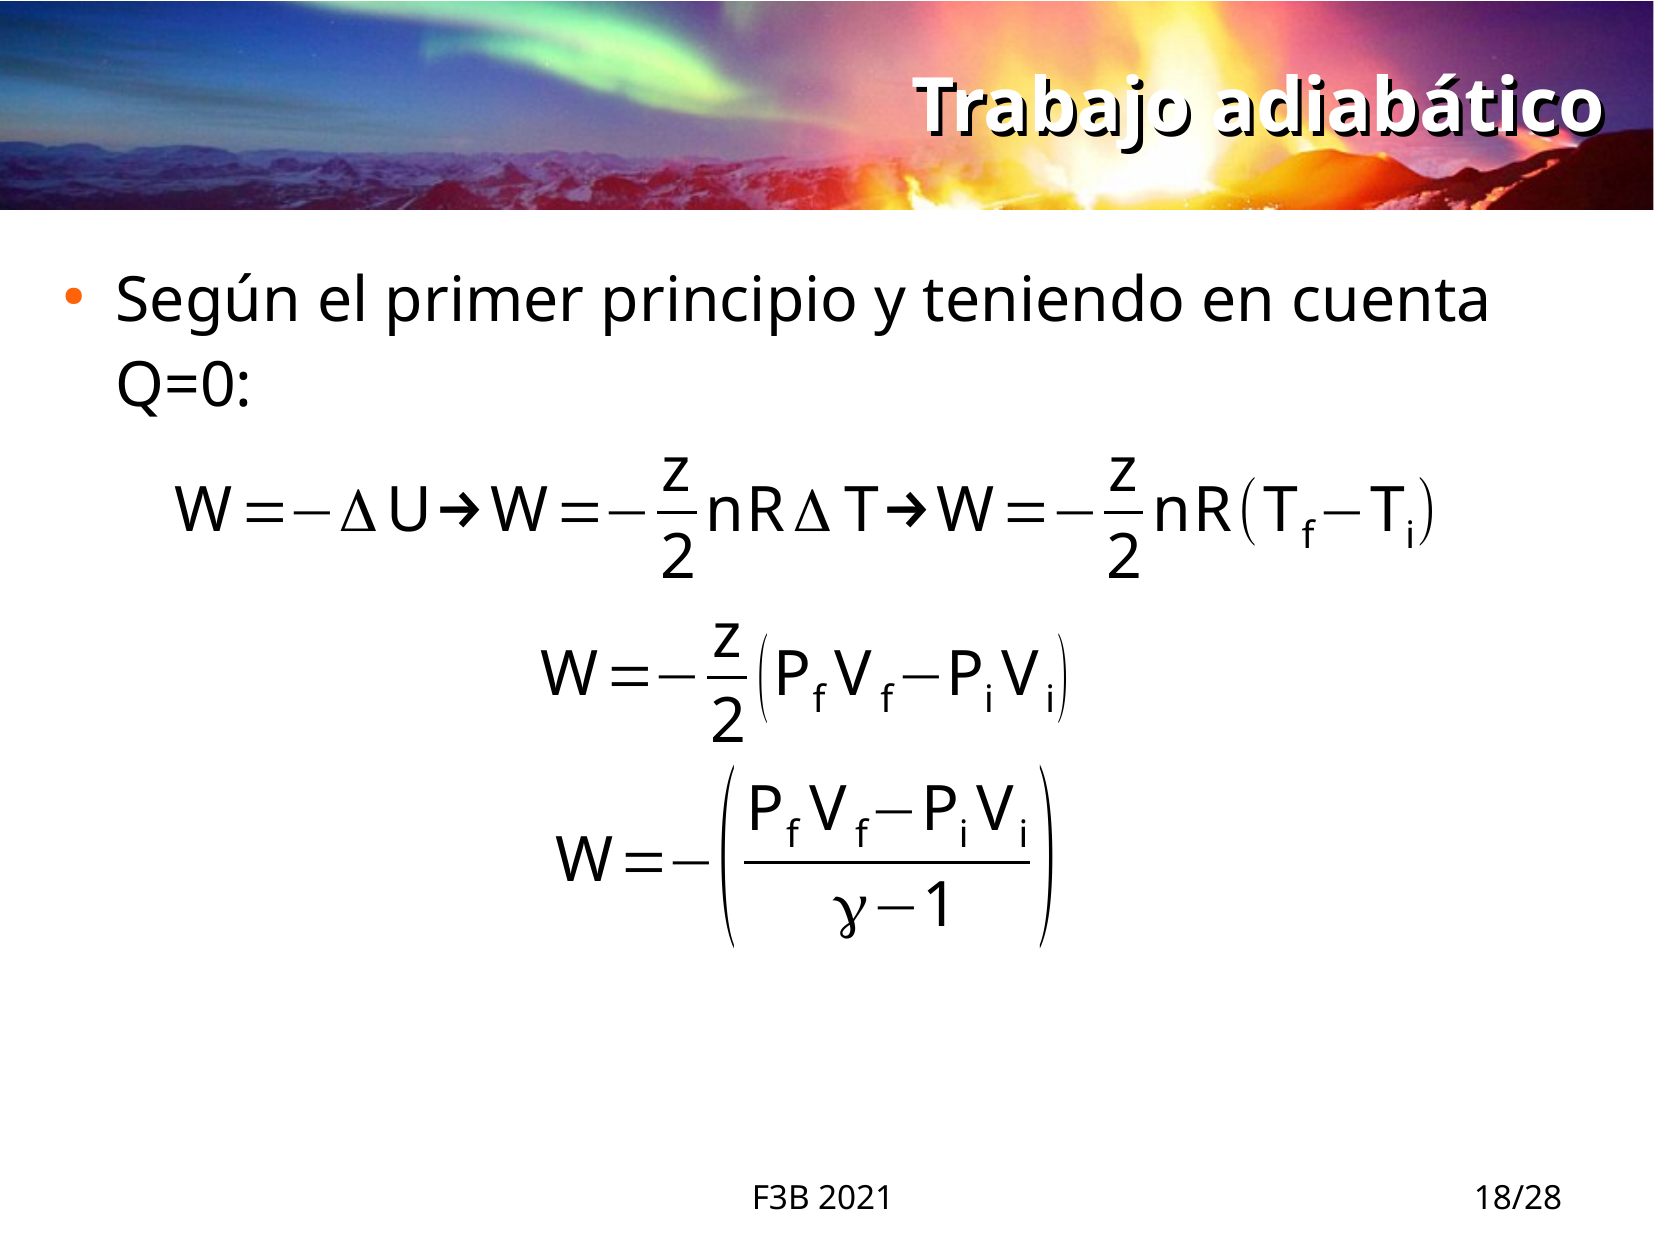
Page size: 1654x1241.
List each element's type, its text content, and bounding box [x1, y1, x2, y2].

list Según el primer principio y teniendo en cuenta Q=0: [45, 255, 1606, 1156]
picture [0, 1, 1654, 210]
chart [166, 431, 1444, 953]
title Trabajo adiabático [45, 15, 1606, 191]
